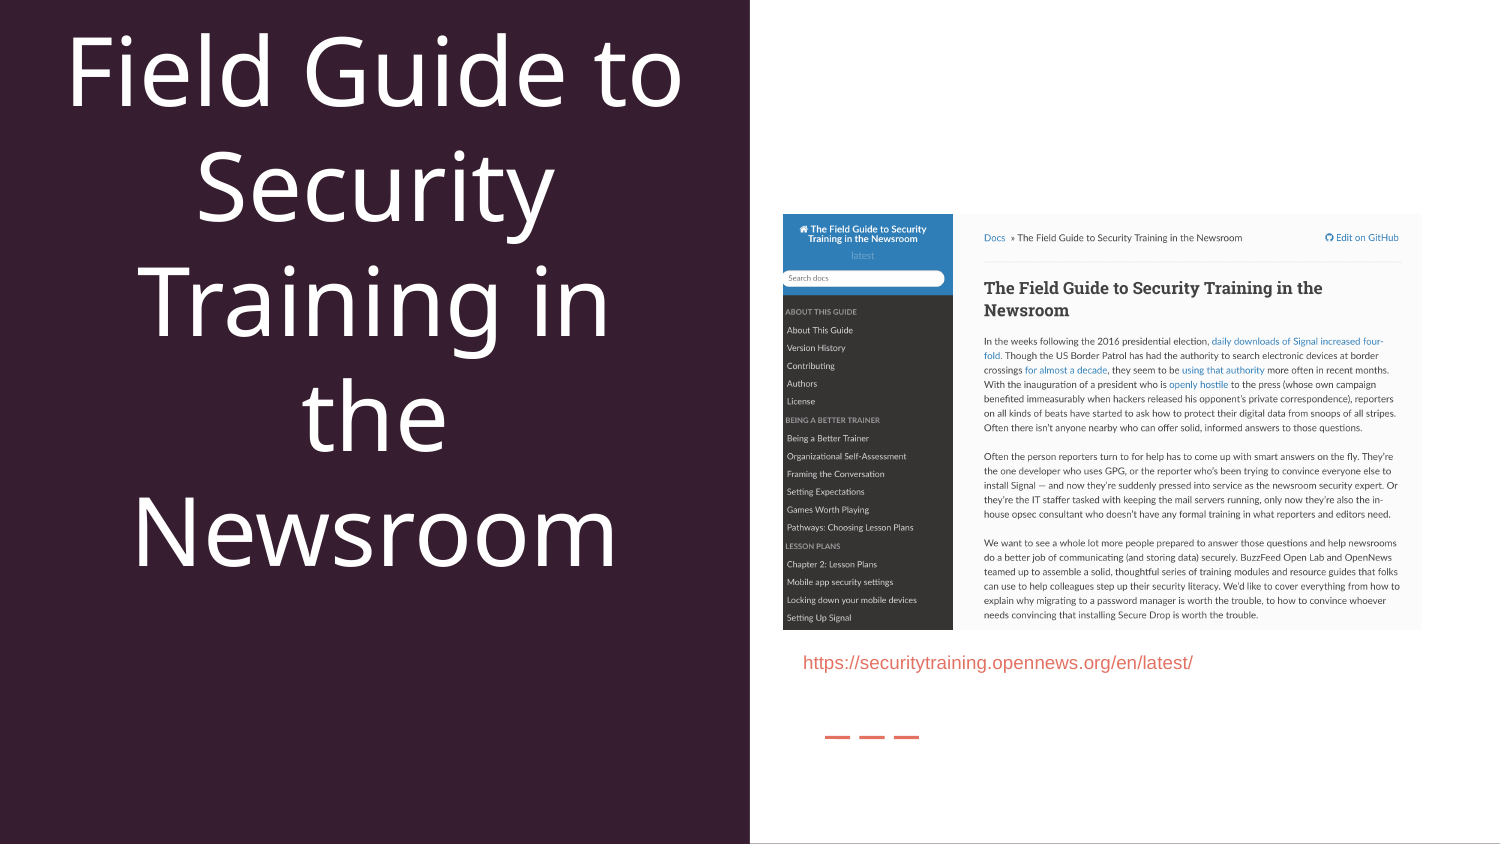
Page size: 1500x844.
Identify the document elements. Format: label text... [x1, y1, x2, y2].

text_box https://securitytraining.opennews.org/en/latest/ [788, 645, 1261, 702]
picture [783, 214, 1422, 630]
title Field Guide to Security Training in the Newsroom [43, 243, 708, 601]
